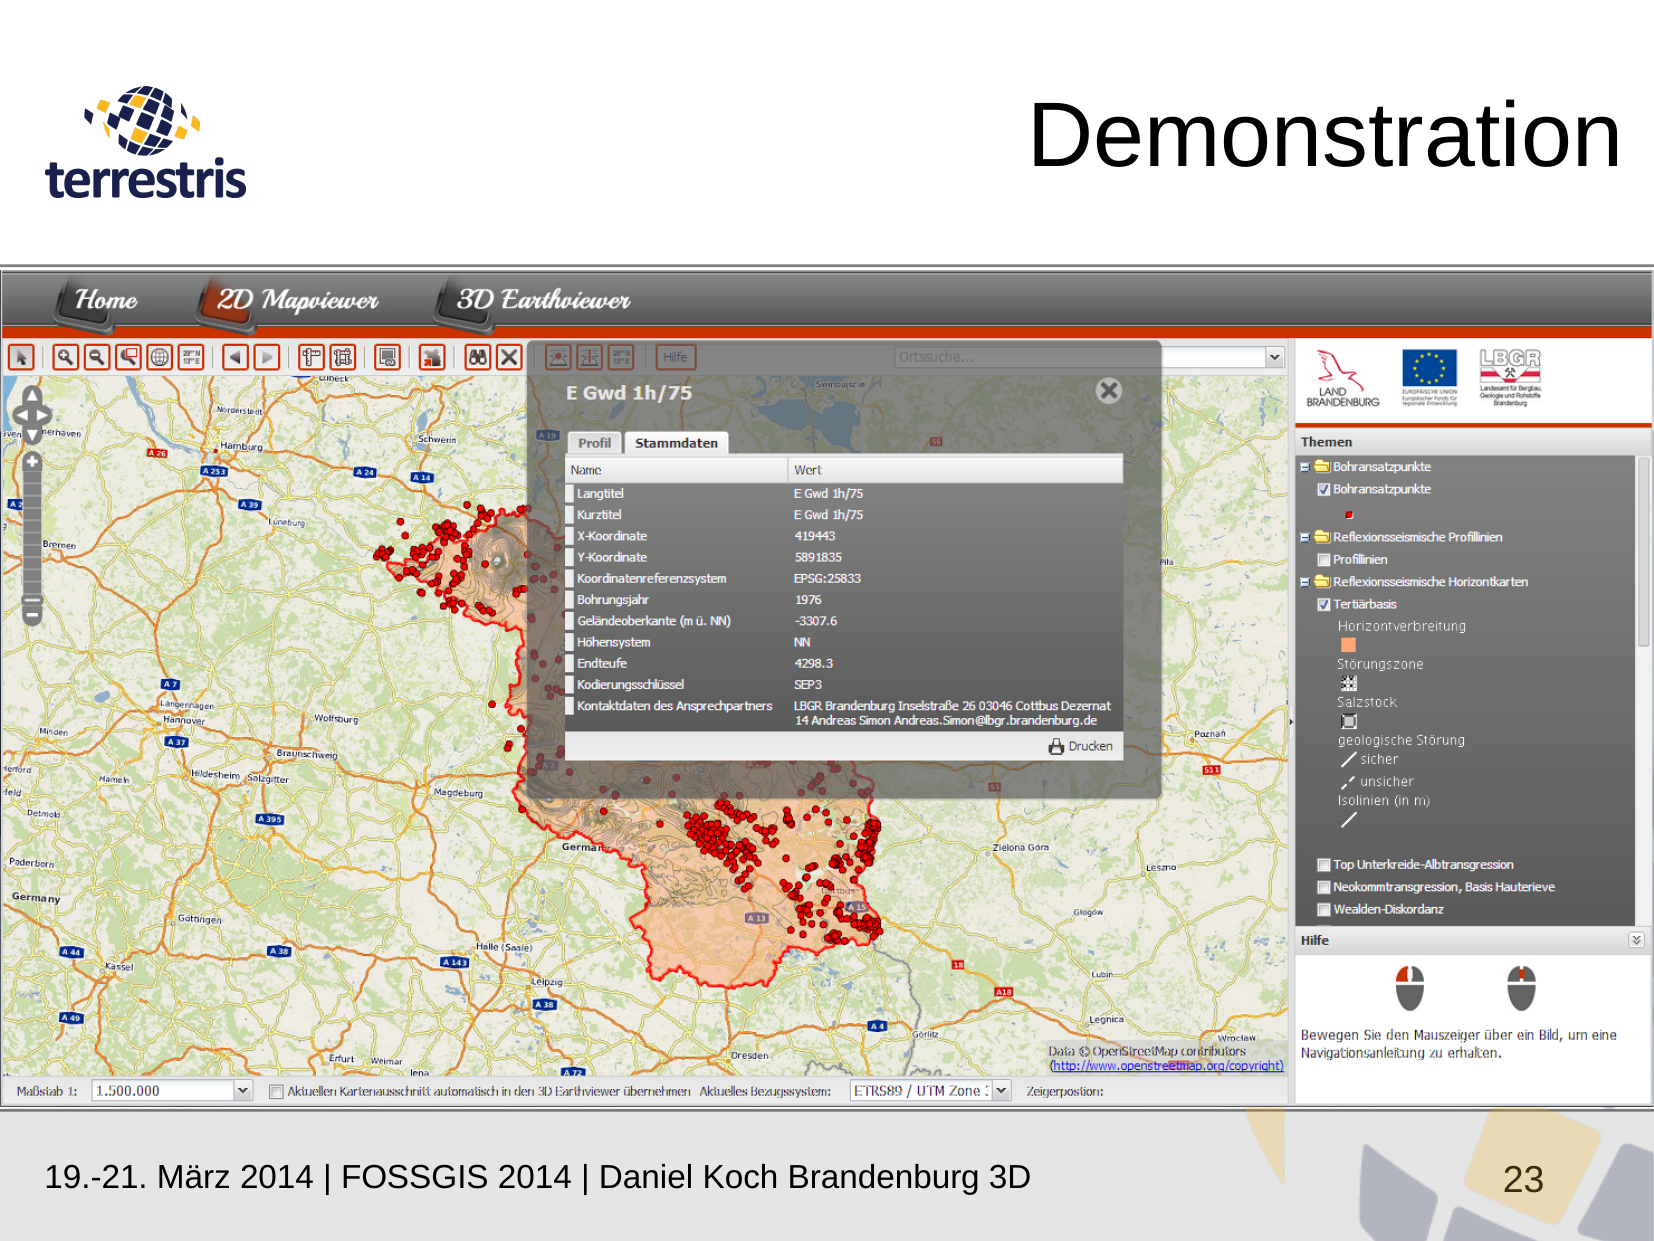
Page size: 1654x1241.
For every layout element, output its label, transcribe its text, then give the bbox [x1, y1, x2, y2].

title Demonstration [295, 31, 1624, 239]
picture [45, 86, 246, 198]
picture [0, 270, 1654, 1241]
